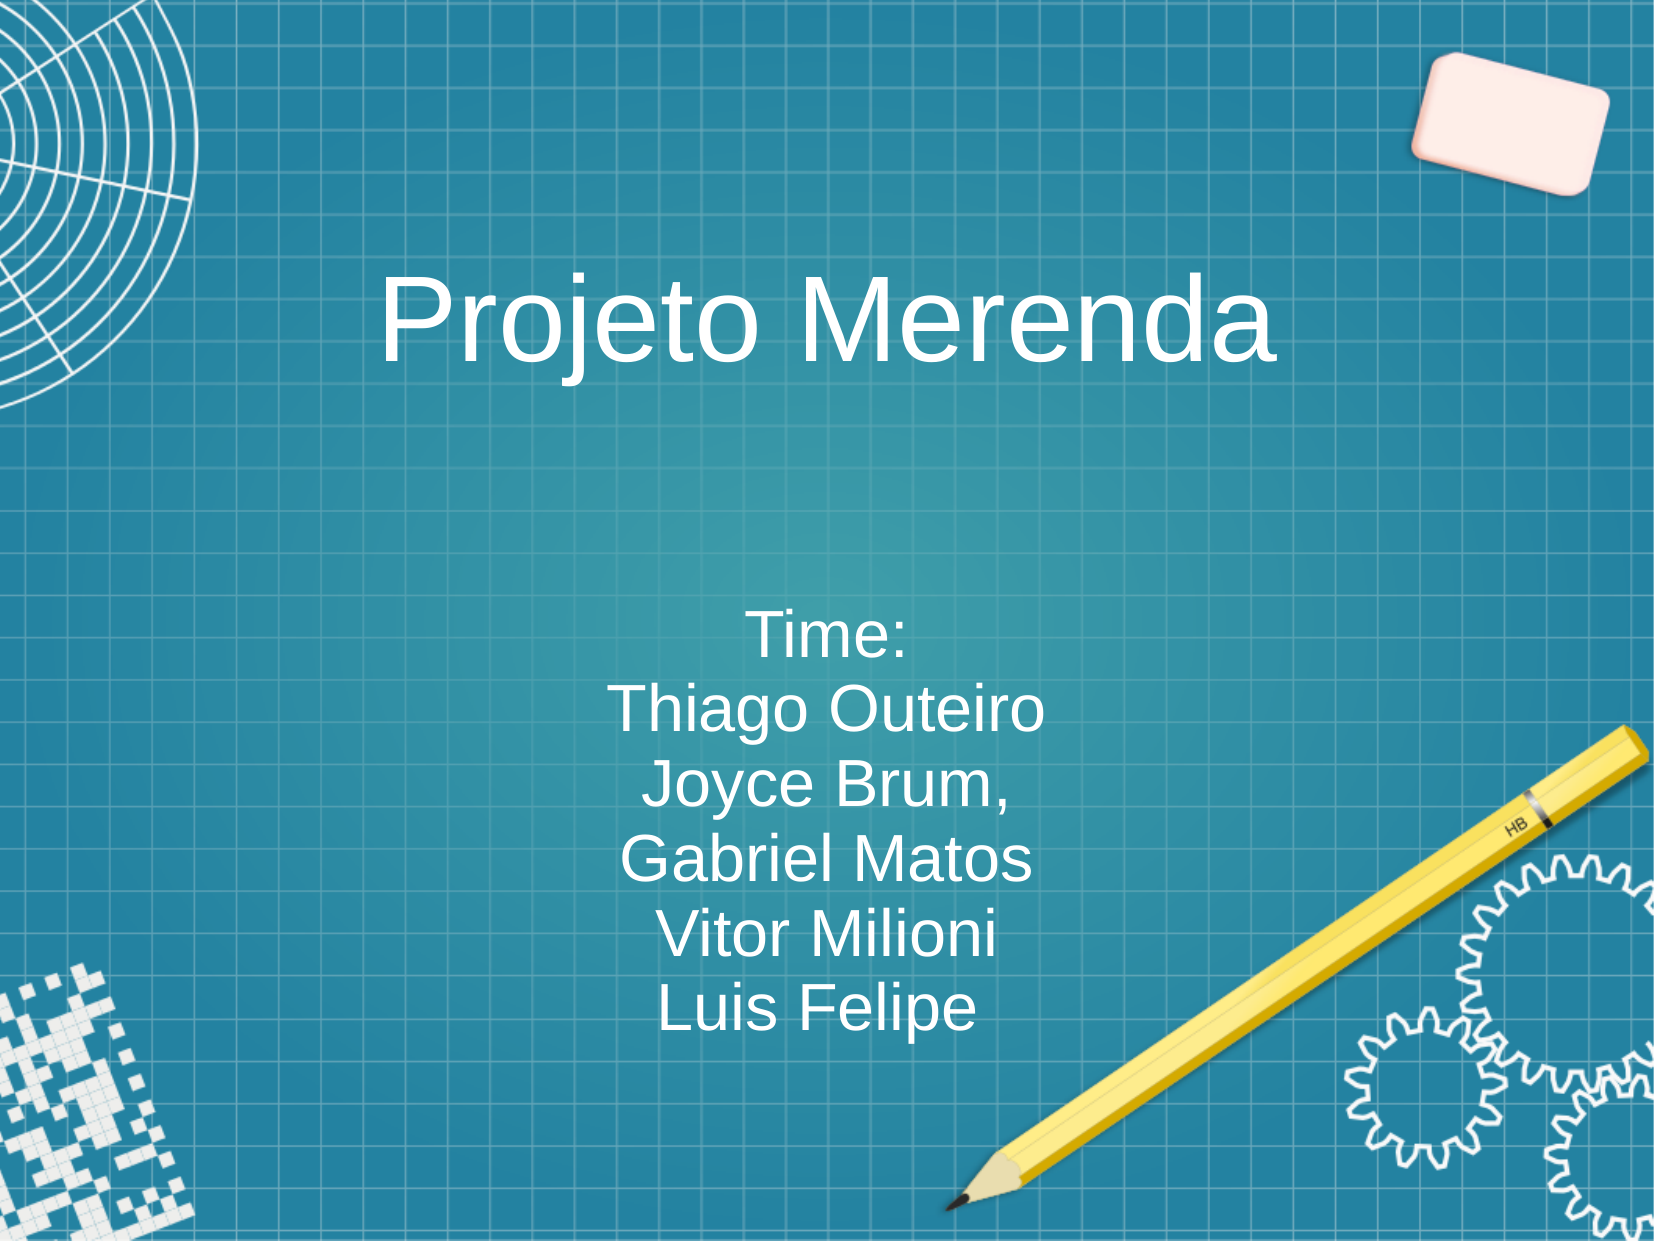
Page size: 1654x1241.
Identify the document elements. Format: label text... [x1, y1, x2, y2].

title Projeto Merenda [82, 177, 1571, 461]
picture [0, 0, 1654, 1241]
subtitle Time: Thiago Outeiro Joyce Brum, Gabriel Matos Vitor Milioni Luis Felipe [82, 519, 1571, 1123]
